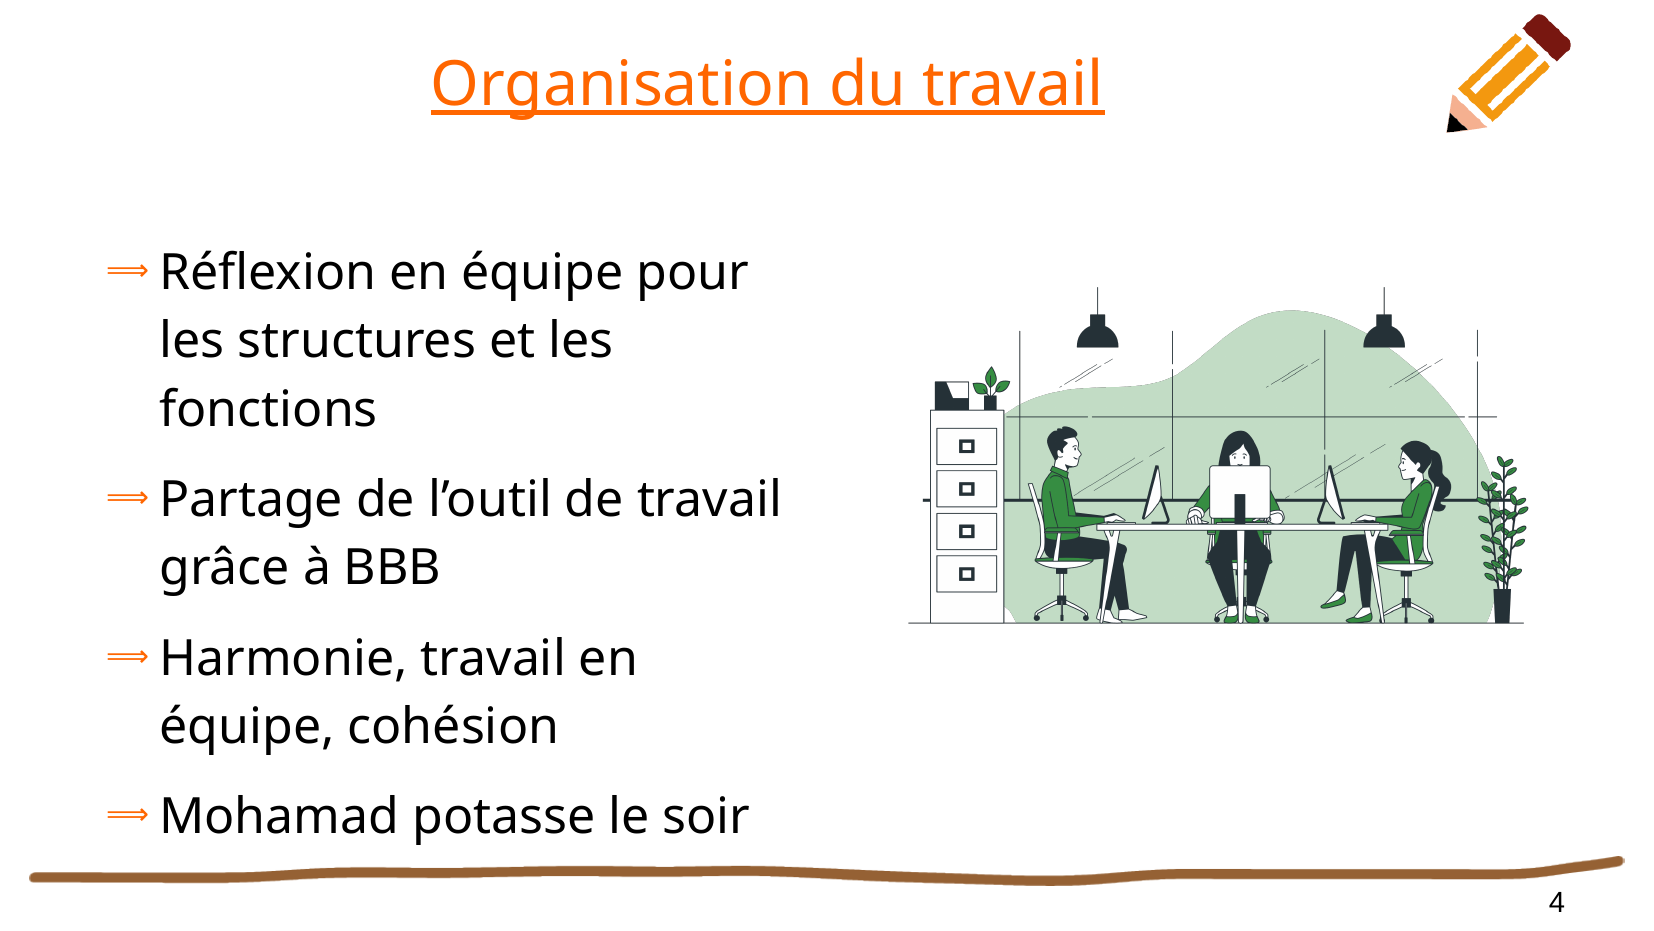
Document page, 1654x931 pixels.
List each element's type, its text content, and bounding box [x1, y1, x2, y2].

list Réflexion en équipe pour les structures et les fonctions Partage de l’outil de travail grâce à BBB Harmonie, travail en équipe, cohésion Mohamad potasse le soir [88, 236, 809, 886]
title Organisation du travail [88, 29, 1447, 133]
picture [809, 856, 1625, 886]
picture [29, 856, 88, 886]
picture [885, 14, 1571, 798]
